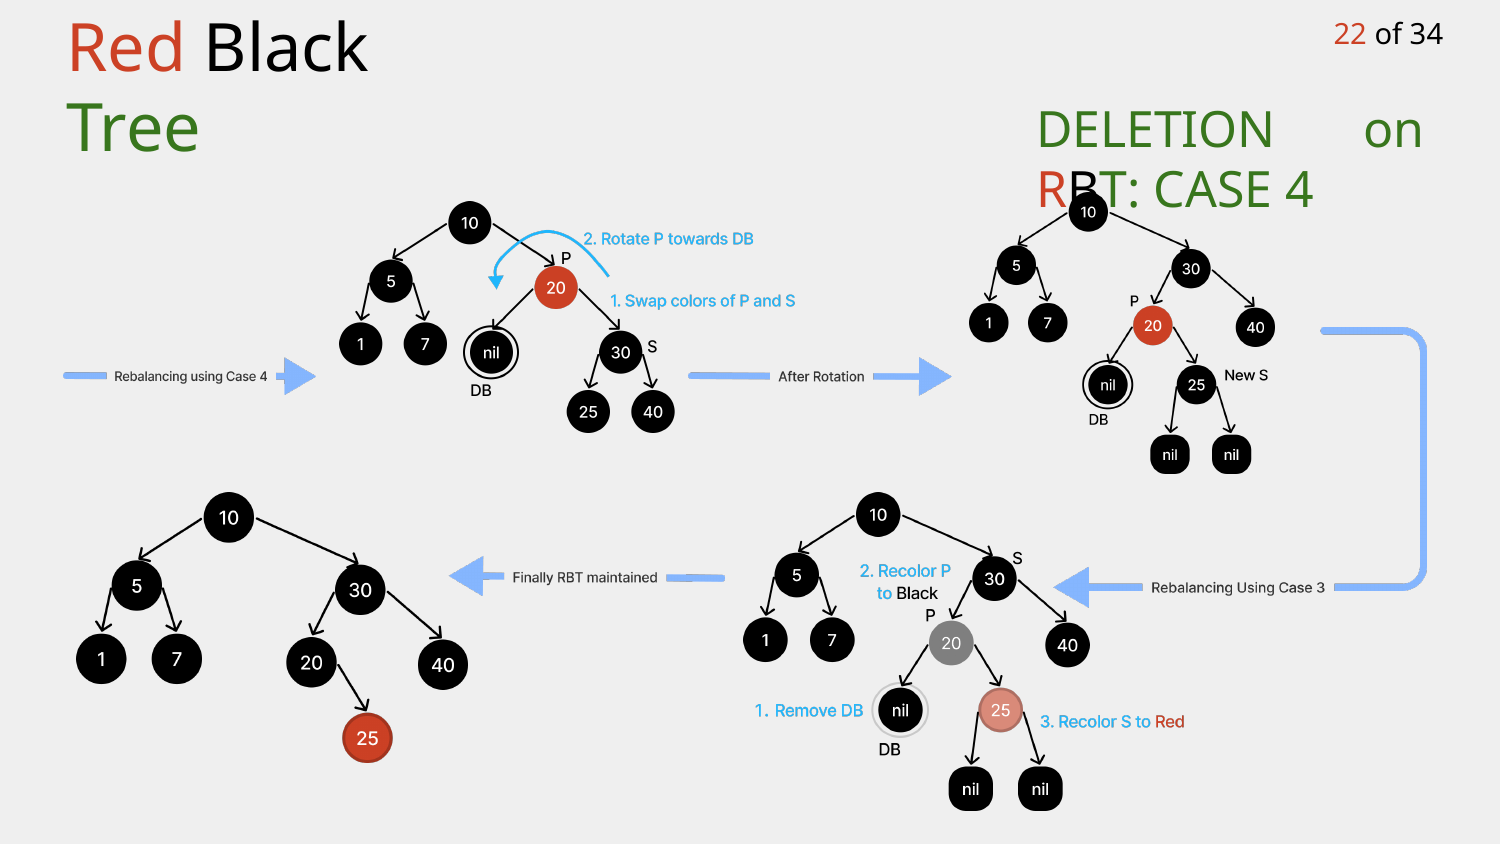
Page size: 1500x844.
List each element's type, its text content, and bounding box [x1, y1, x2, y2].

picture [743, 192, 1427, 811]
picture [63, 357, 316, 395]
picture [339, 201, 960, 433]
text_box 22 of 34 [1318, 0, 1500, 65]
title Red Black Tree [51, 93, 437, 180]
text_box DELETION on RBT: CASE 4 [1021, 82, 1440, 233]
picture [76, 492, 725, 763]
